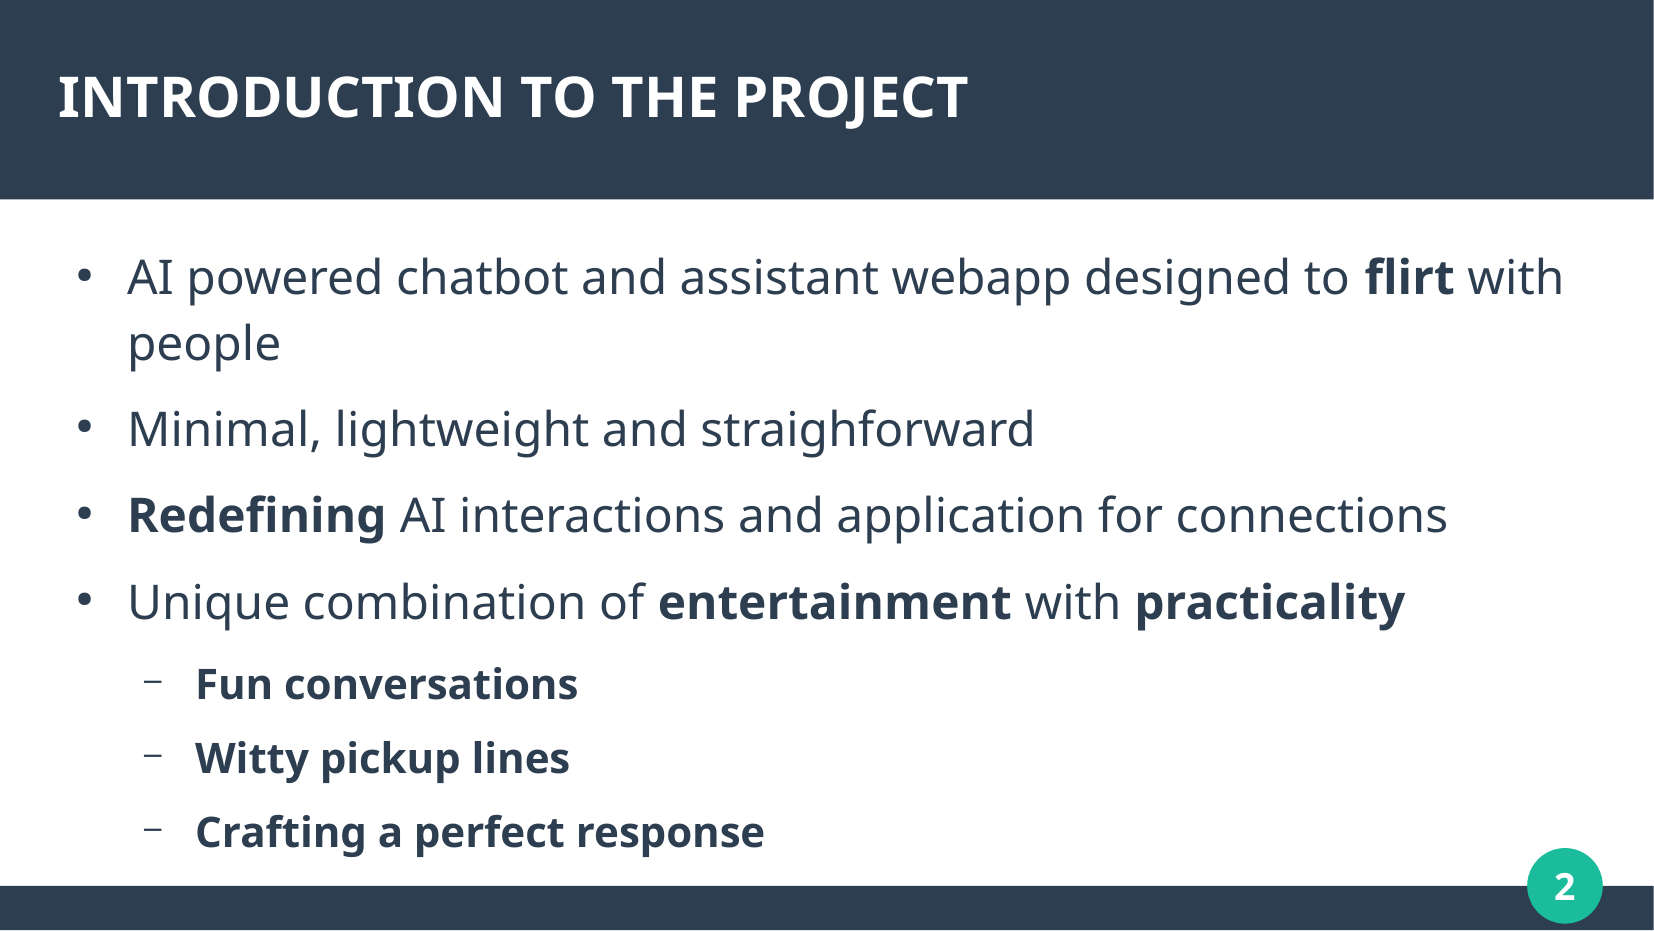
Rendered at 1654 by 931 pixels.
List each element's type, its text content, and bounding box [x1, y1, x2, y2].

list AI powered chatbot and assistant webapp designed to flirt with people Minimal, lightweight and straighforward Redefining AI interactions and application for connections Unique combination of entertainment with practicality Fun conversations Witty pickup lines Crafting a perfect response [59, 243, 1595, 864]
title INTRODUCTION TO THE PROJECT [59, 37, 1595, 155]
